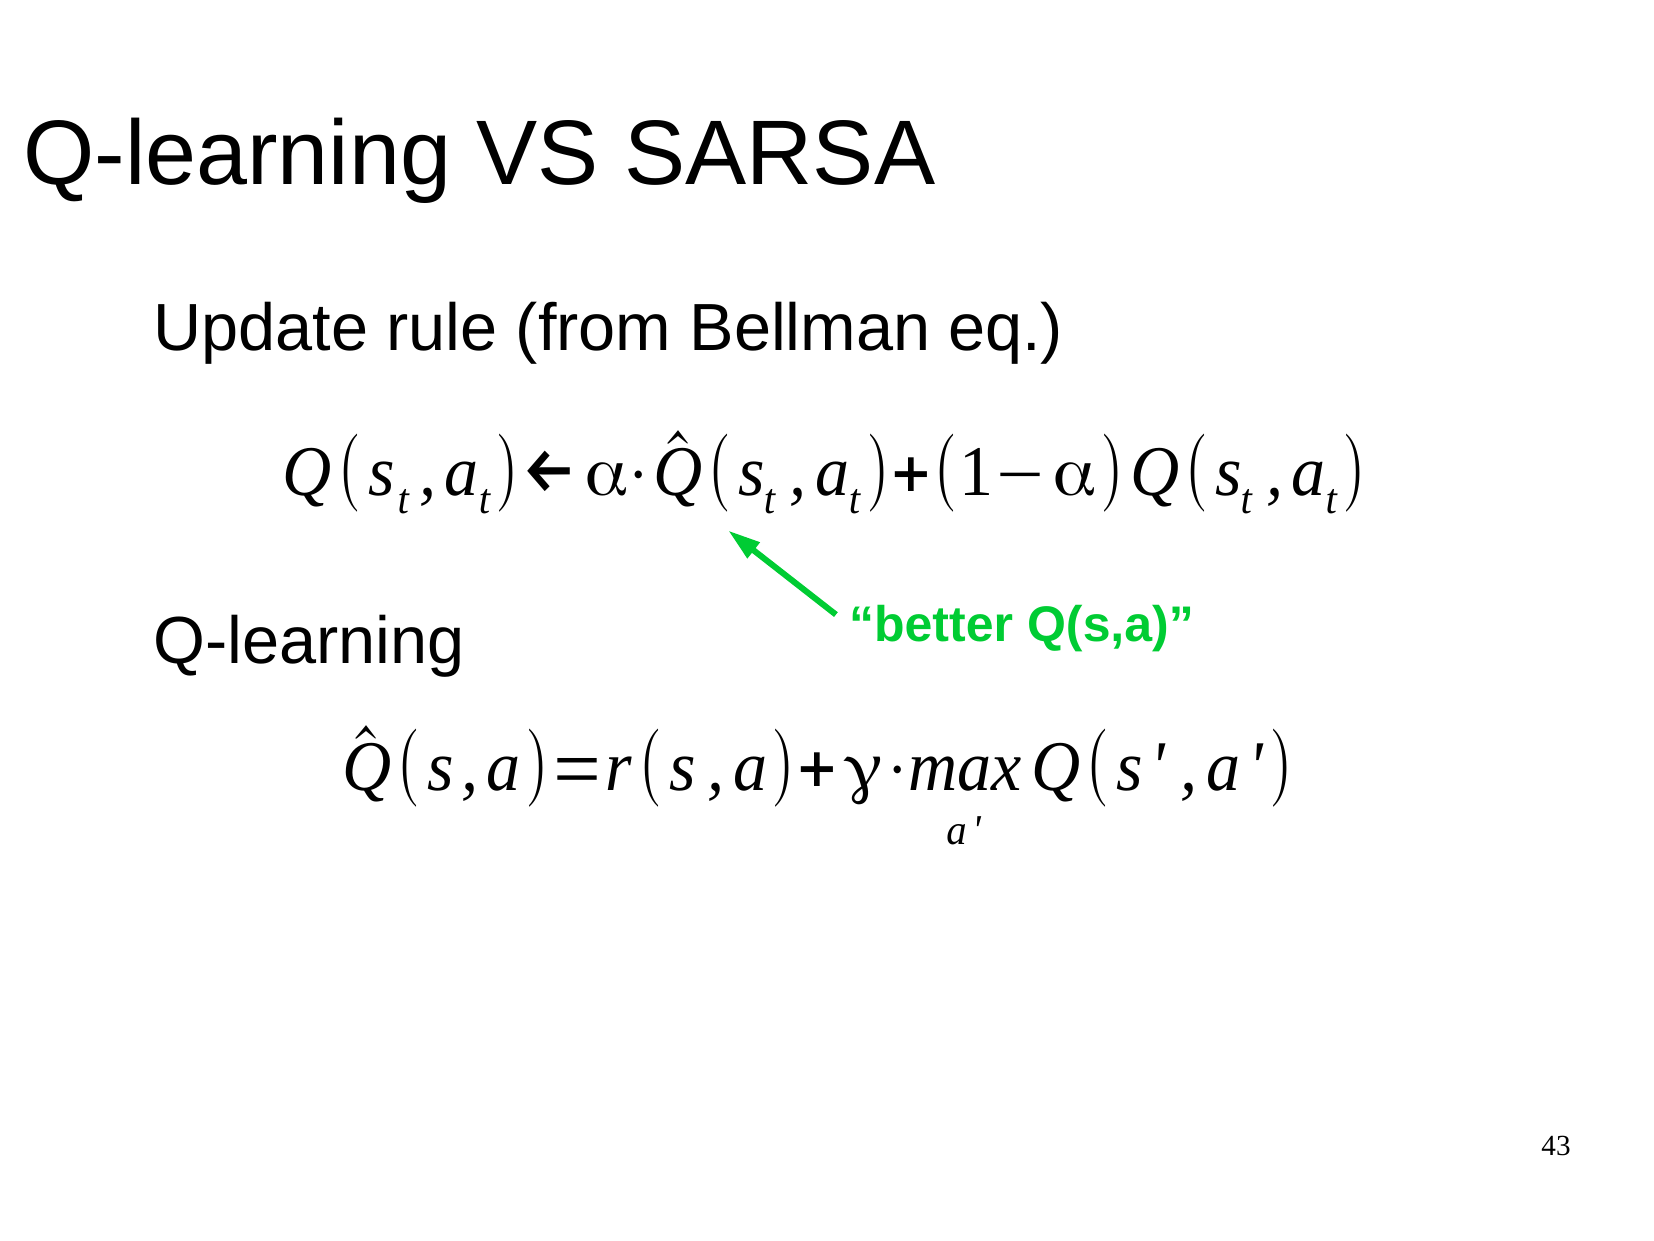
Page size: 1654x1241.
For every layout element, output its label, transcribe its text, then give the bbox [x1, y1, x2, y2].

title Q-learning VS SARSA [23, 49, 1512, 257]
list Update rule (from Bellman eq.) Q-learning [82, 290, 1571, 1010]
text_box “better Q(s,a)” [831, 586, 1213, 717]
chart [265, 424, 1383, 523]
chart [324, 719, 1309, 855]
